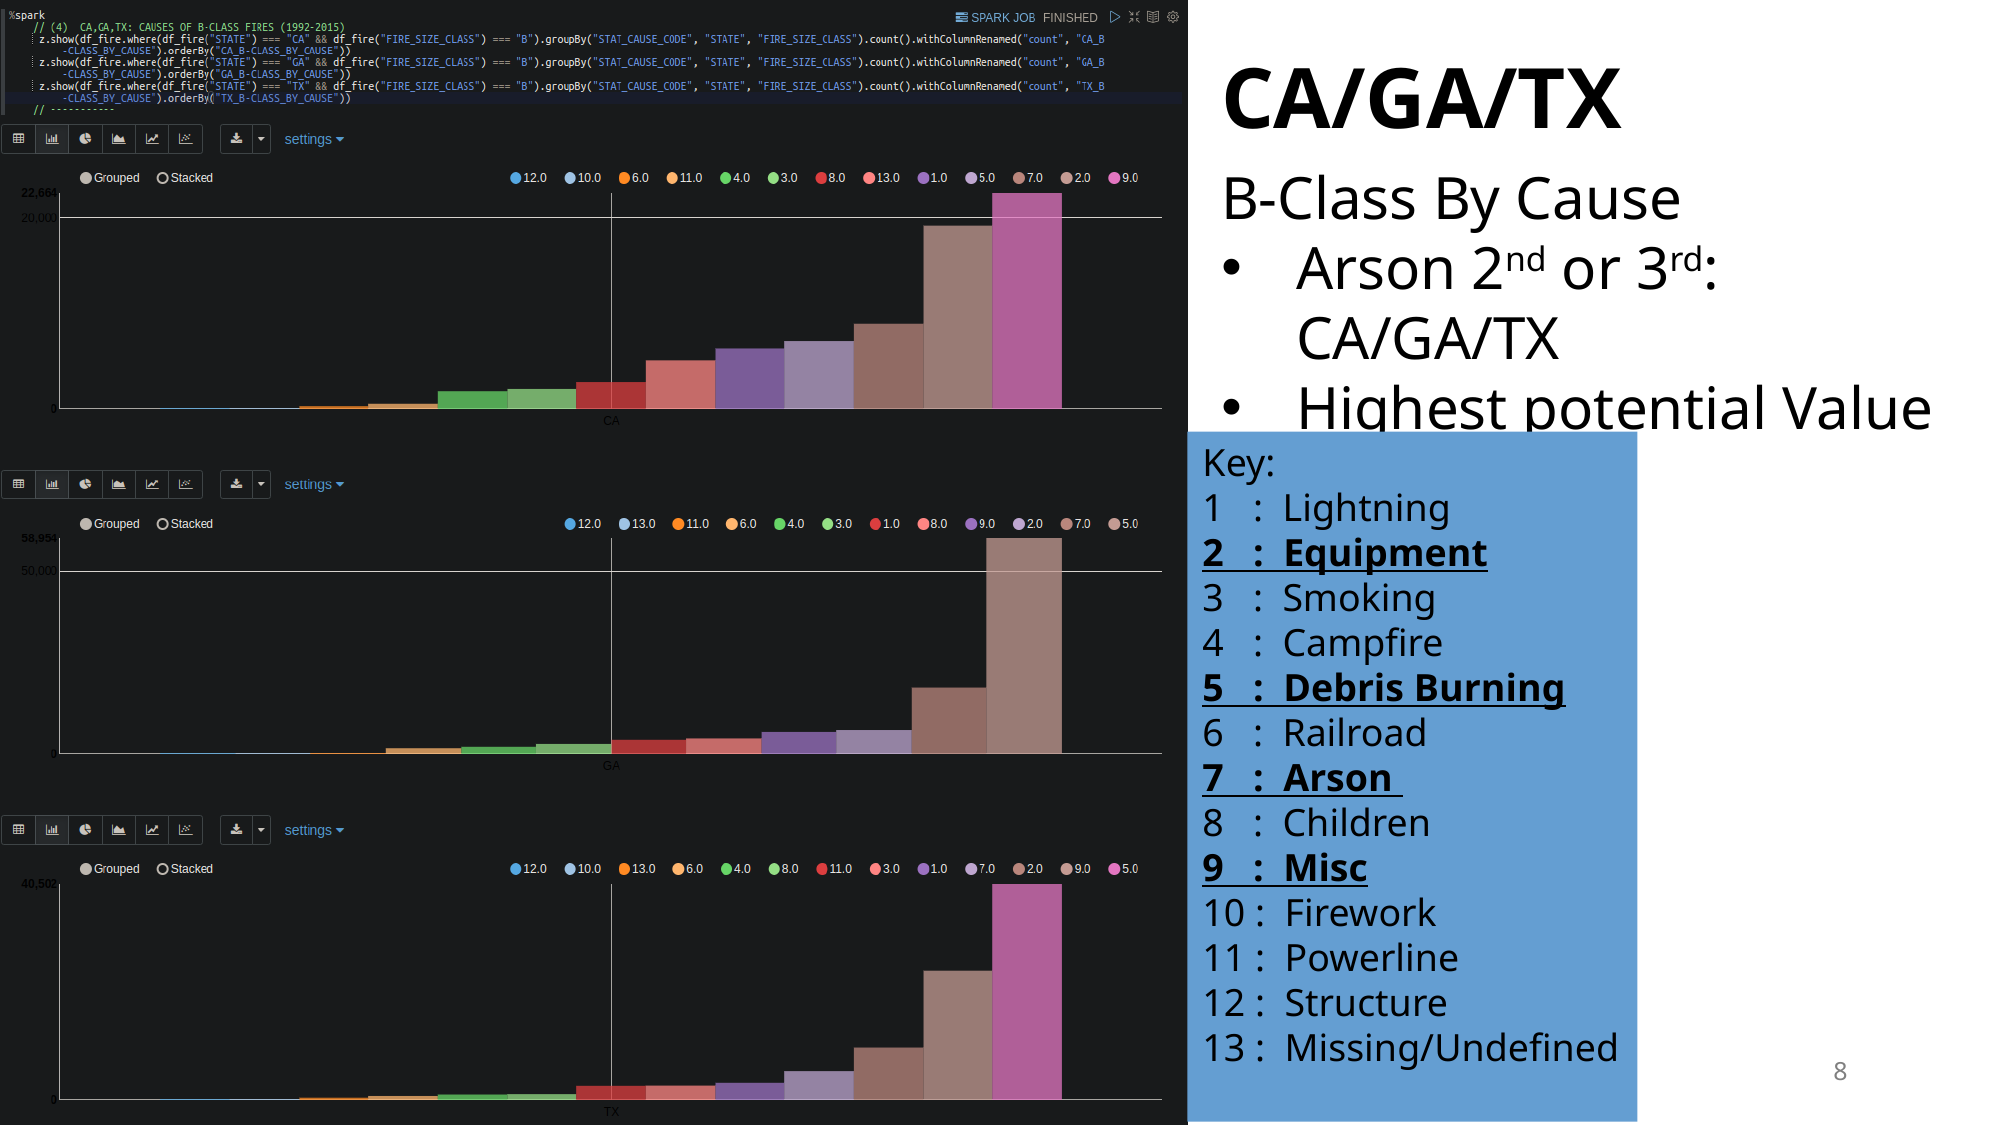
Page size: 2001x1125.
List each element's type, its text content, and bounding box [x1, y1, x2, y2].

picture [0, 0, 1188, 1125]
text_box CA/GA/TX [1206, 37, 2000, 153]
slide_number 20 [1638, 1042, 1863, 1103]
text_box Key: 1 : Lightning 2 : Equipment 3 : Smoking 4 : Campfire 5 : Debris Burning 6 : Railroad 7 : Arson 8 : Children 9 : Misc 10 : Firework 11 : Powerline 12 : Structure 13 : Missing/Undefined [1187, 431, 1638, 1122]
text_box B-Class By Cause Arson 2nd or 3rd: CA/GA/TX Highest potential Value [1206, 153, 2000, 449]
